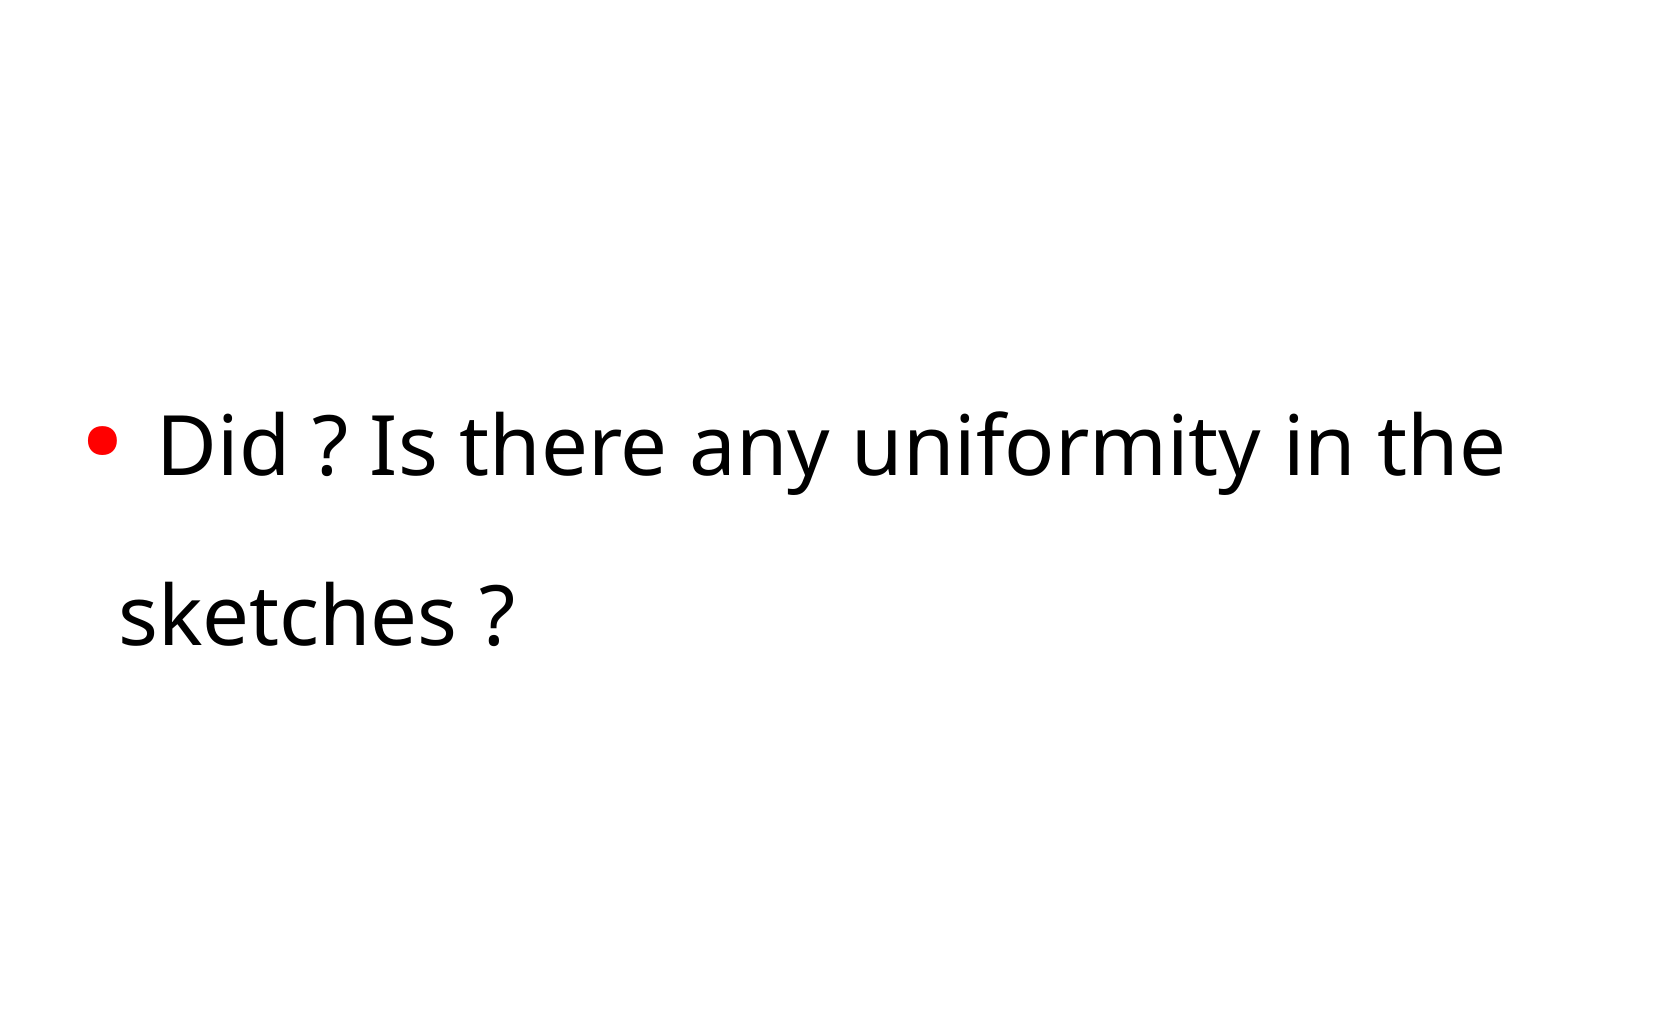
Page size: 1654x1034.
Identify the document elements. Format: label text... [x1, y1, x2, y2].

subtitle Did ? Is there any uniformity in the sketches ? [82, 100, 1571, 901]
